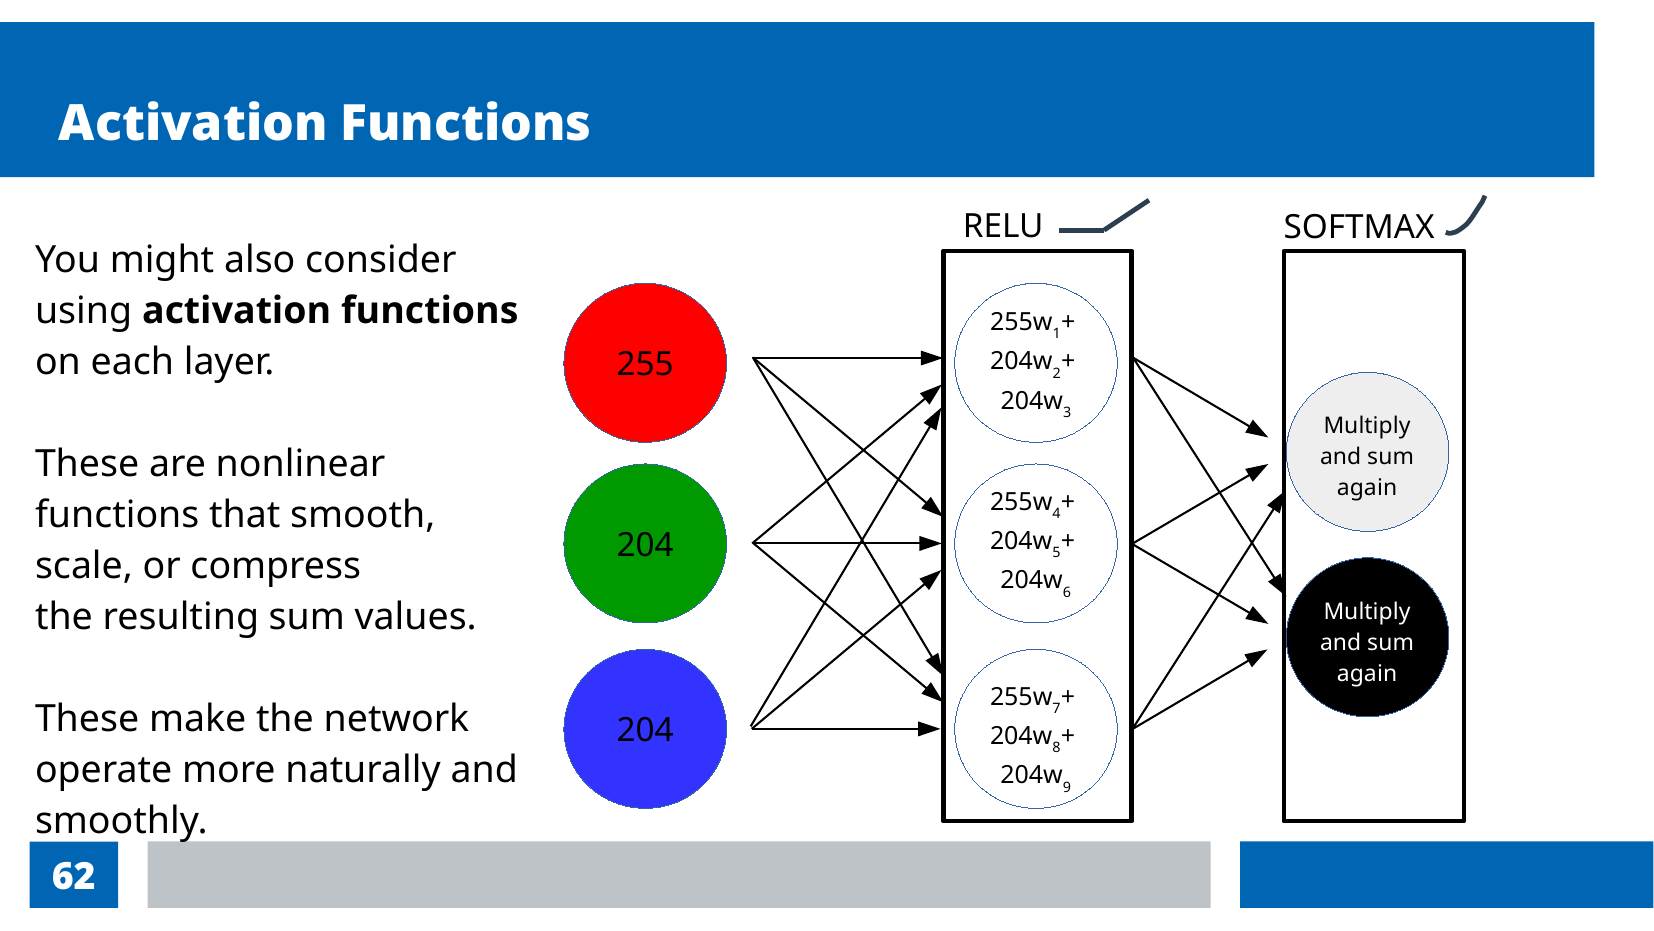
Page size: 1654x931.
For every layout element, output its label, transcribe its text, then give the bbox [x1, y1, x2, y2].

text_box [1330, 708, 1405, 717]
title Activation Functions [59, 44, 1595, 156]
text_box 255w4+ 204w5+ 204w6 [967, 476, 1104, 602]
text_box [1304, 557, 1431, 587]
text_box [1286, 596, 1298, 679]
text_box [1436, 594, 1449, 681]
text_box 255w1+ 204w2+ 204w3 [954, 284, 1118, 443]
text_box Multiply and sum again [1298, 401, 1436, 522]
text_box Multiply and sum again [1298, 587, 1436, 708]
text_box 204 [563, 649, 727, 809]
text_box RELU [948, 195, 1074, 284]
text_box 255w7+ 204w8+ 204w9 [967, 671, 1104, 797]
text_box [1436, 408, 1449, 495]
text_box 255 [563, 283, 727, 443]
text_box 204 [563, 463, 727, 623]
text_box [1286, 410, 1298, 493]
text_box [1329, 522, 1406, 532]
text_box You might also consider using activation functions on each layer. These are nonlinear functions that smooth, scale, or compress the resulting sum values. These make the network operate more naturally and smoothly. [20, 225, 541, 855]
text_box [1305, 372, 1431, 401]
text_box SOFTMAX [1268, 195, 1509, 342]
